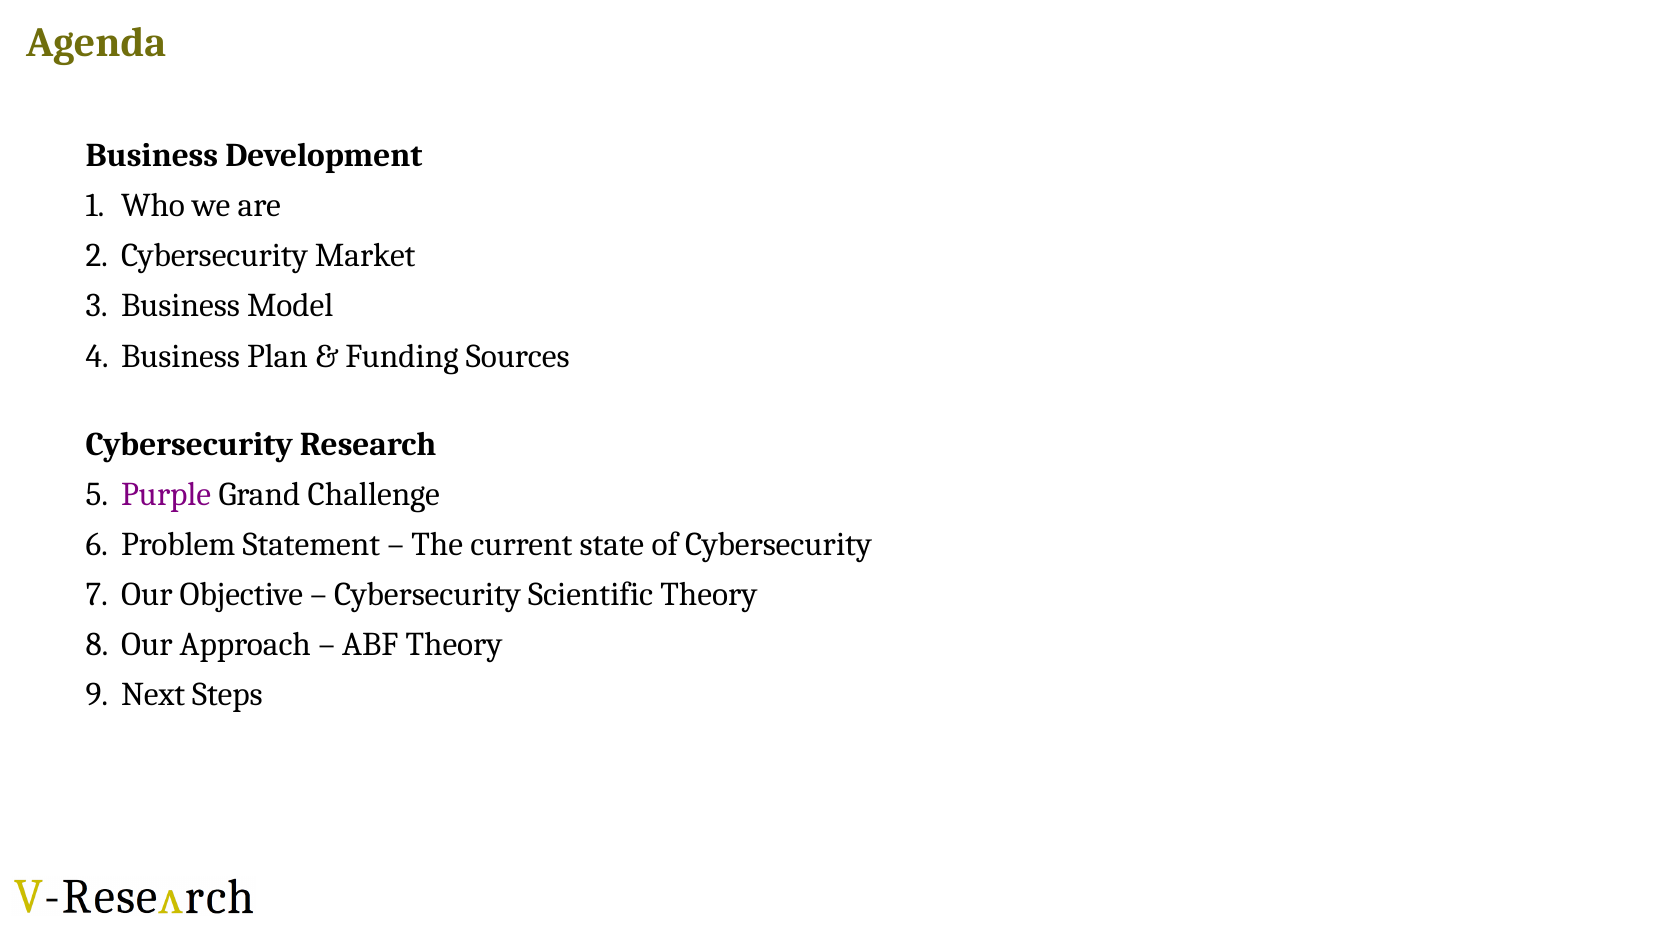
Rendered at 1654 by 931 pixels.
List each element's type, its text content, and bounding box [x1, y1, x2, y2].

picture [11, 876, 256, 916]
text_box Agenda [11, 11, 231, 87]
text_box Business Development Who we are Cybersecurity Market Business Model Business Plan & Funding Sources Cybersecurity Research Purple Grand Challenge Problem Statement – The current state of Cybersecurity Our Objective – Cybersecurity Scientific Theory Our Approach – ABF Theory Next Steps [70, 129, 1252, 781]
